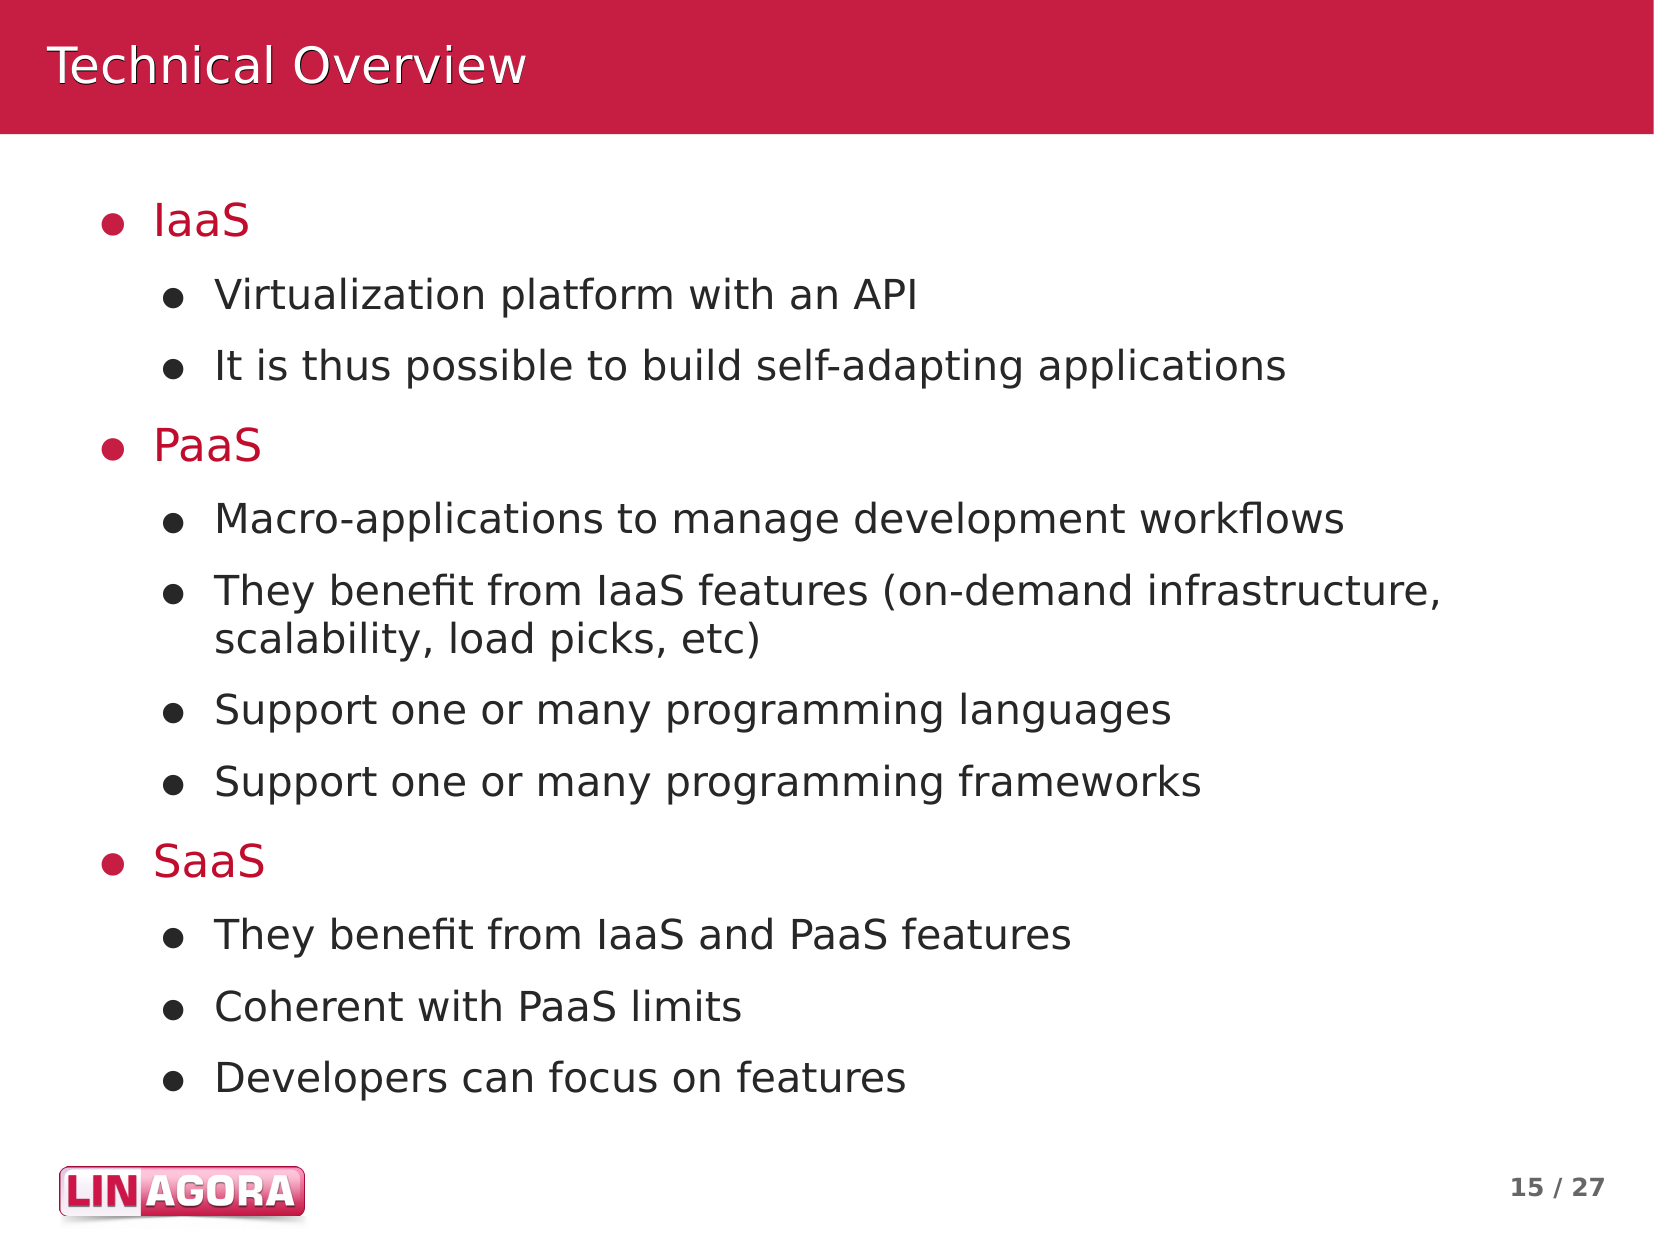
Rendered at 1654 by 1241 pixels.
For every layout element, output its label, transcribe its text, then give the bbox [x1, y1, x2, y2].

picture [59, 1166, 308, 1229]
list IaaS Virtualization platform with an API It is thus possible to build self-adapting applications PaaS Macro-applications to manage development workflows They benefit from IaaS features (on-demand infrastructure, scalability, load picks, etc) Support one or many programming languages Support one or many programming frameworks SaaS They benefit from IaaS and PaaS features Coherent with PaaS limits Developers can focus on features [82, 194, 1630, 1111]
title Technical Overview [47, 7, 1624, 126]
